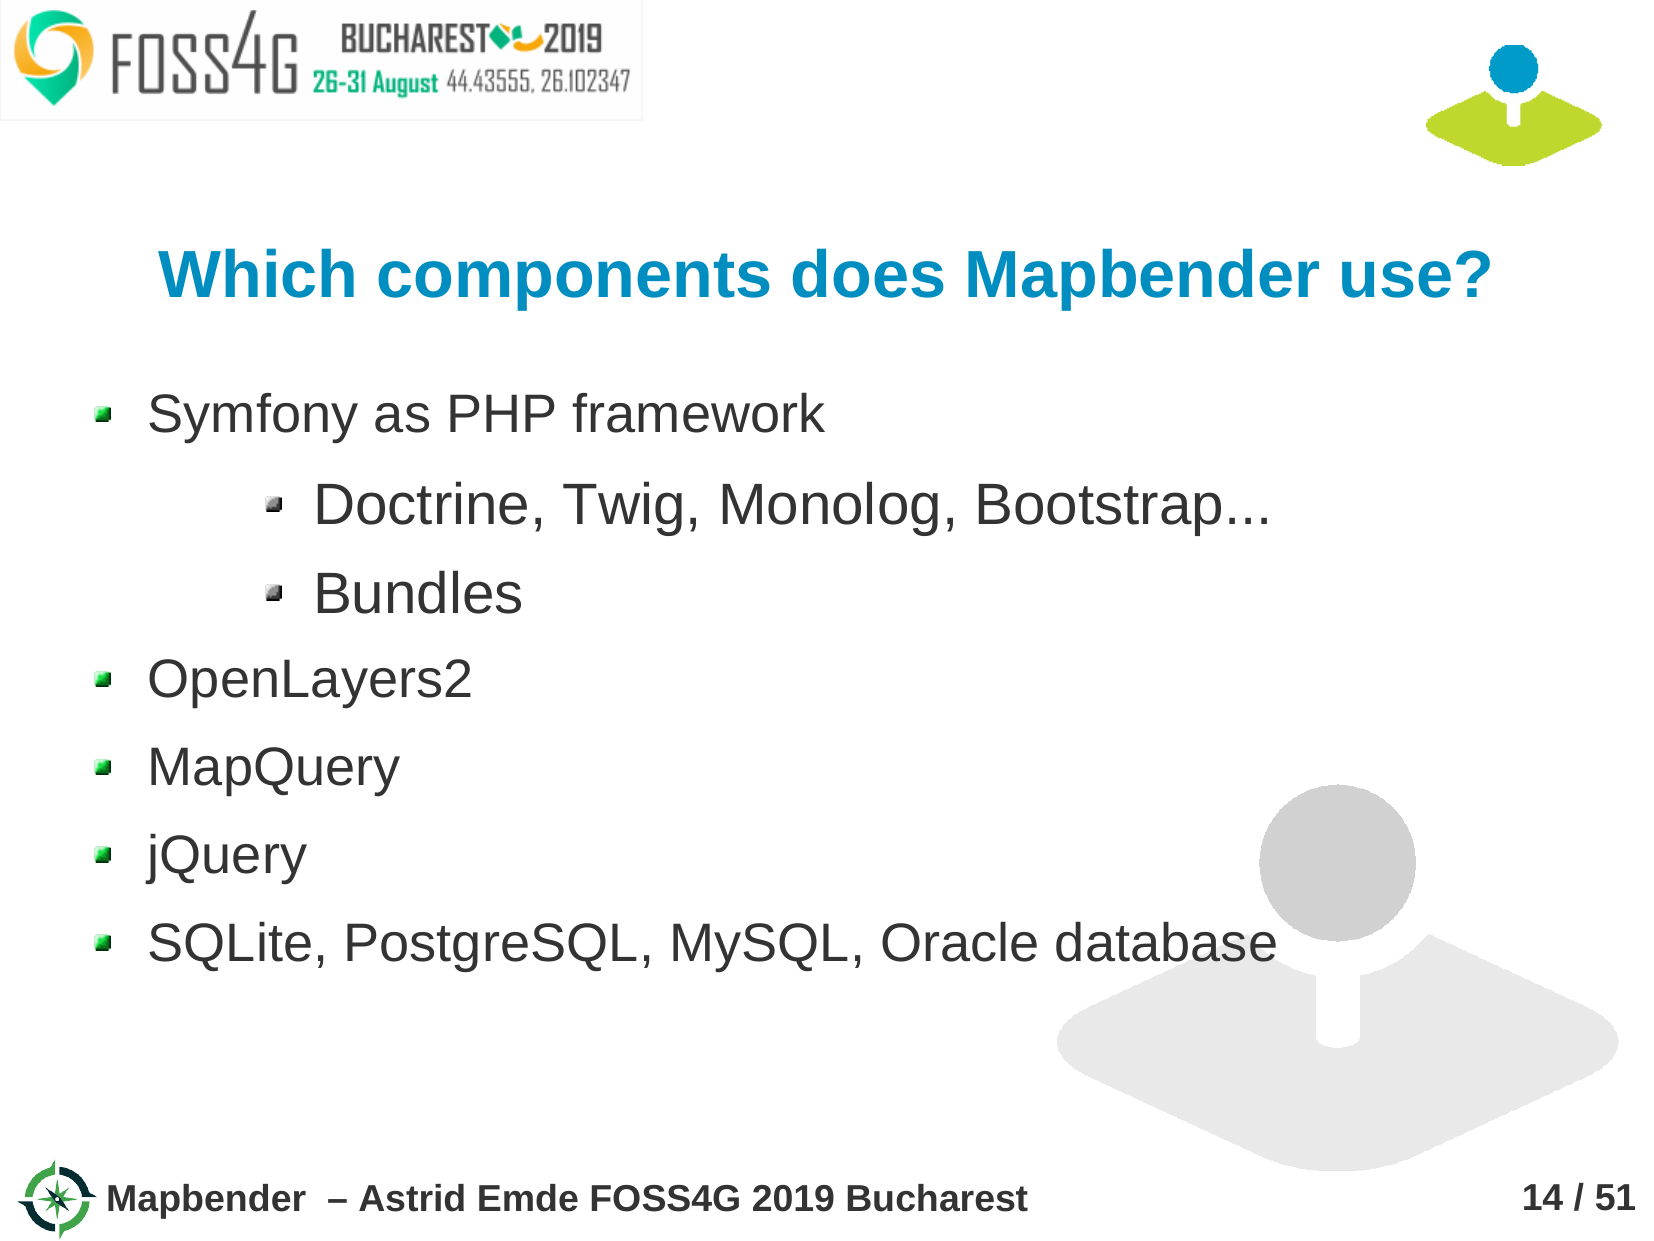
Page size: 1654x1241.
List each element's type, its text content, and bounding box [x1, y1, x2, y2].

list Symfony as PHP framework Doctrine, Twig, Monolog, Bootstrap... Bundles OpenLayers2 MapQuery jQuery SQLite, PostgreSQL, MySQL, Oracle database [76, 383, 1565, 1203]
picture [0, 0, 643, 121]
title Which components does Mapbender use? [82, 200, 1571, 349]
picture [16, 1158, 98, 1240]
picture [1426, 45, 1604, 166]
